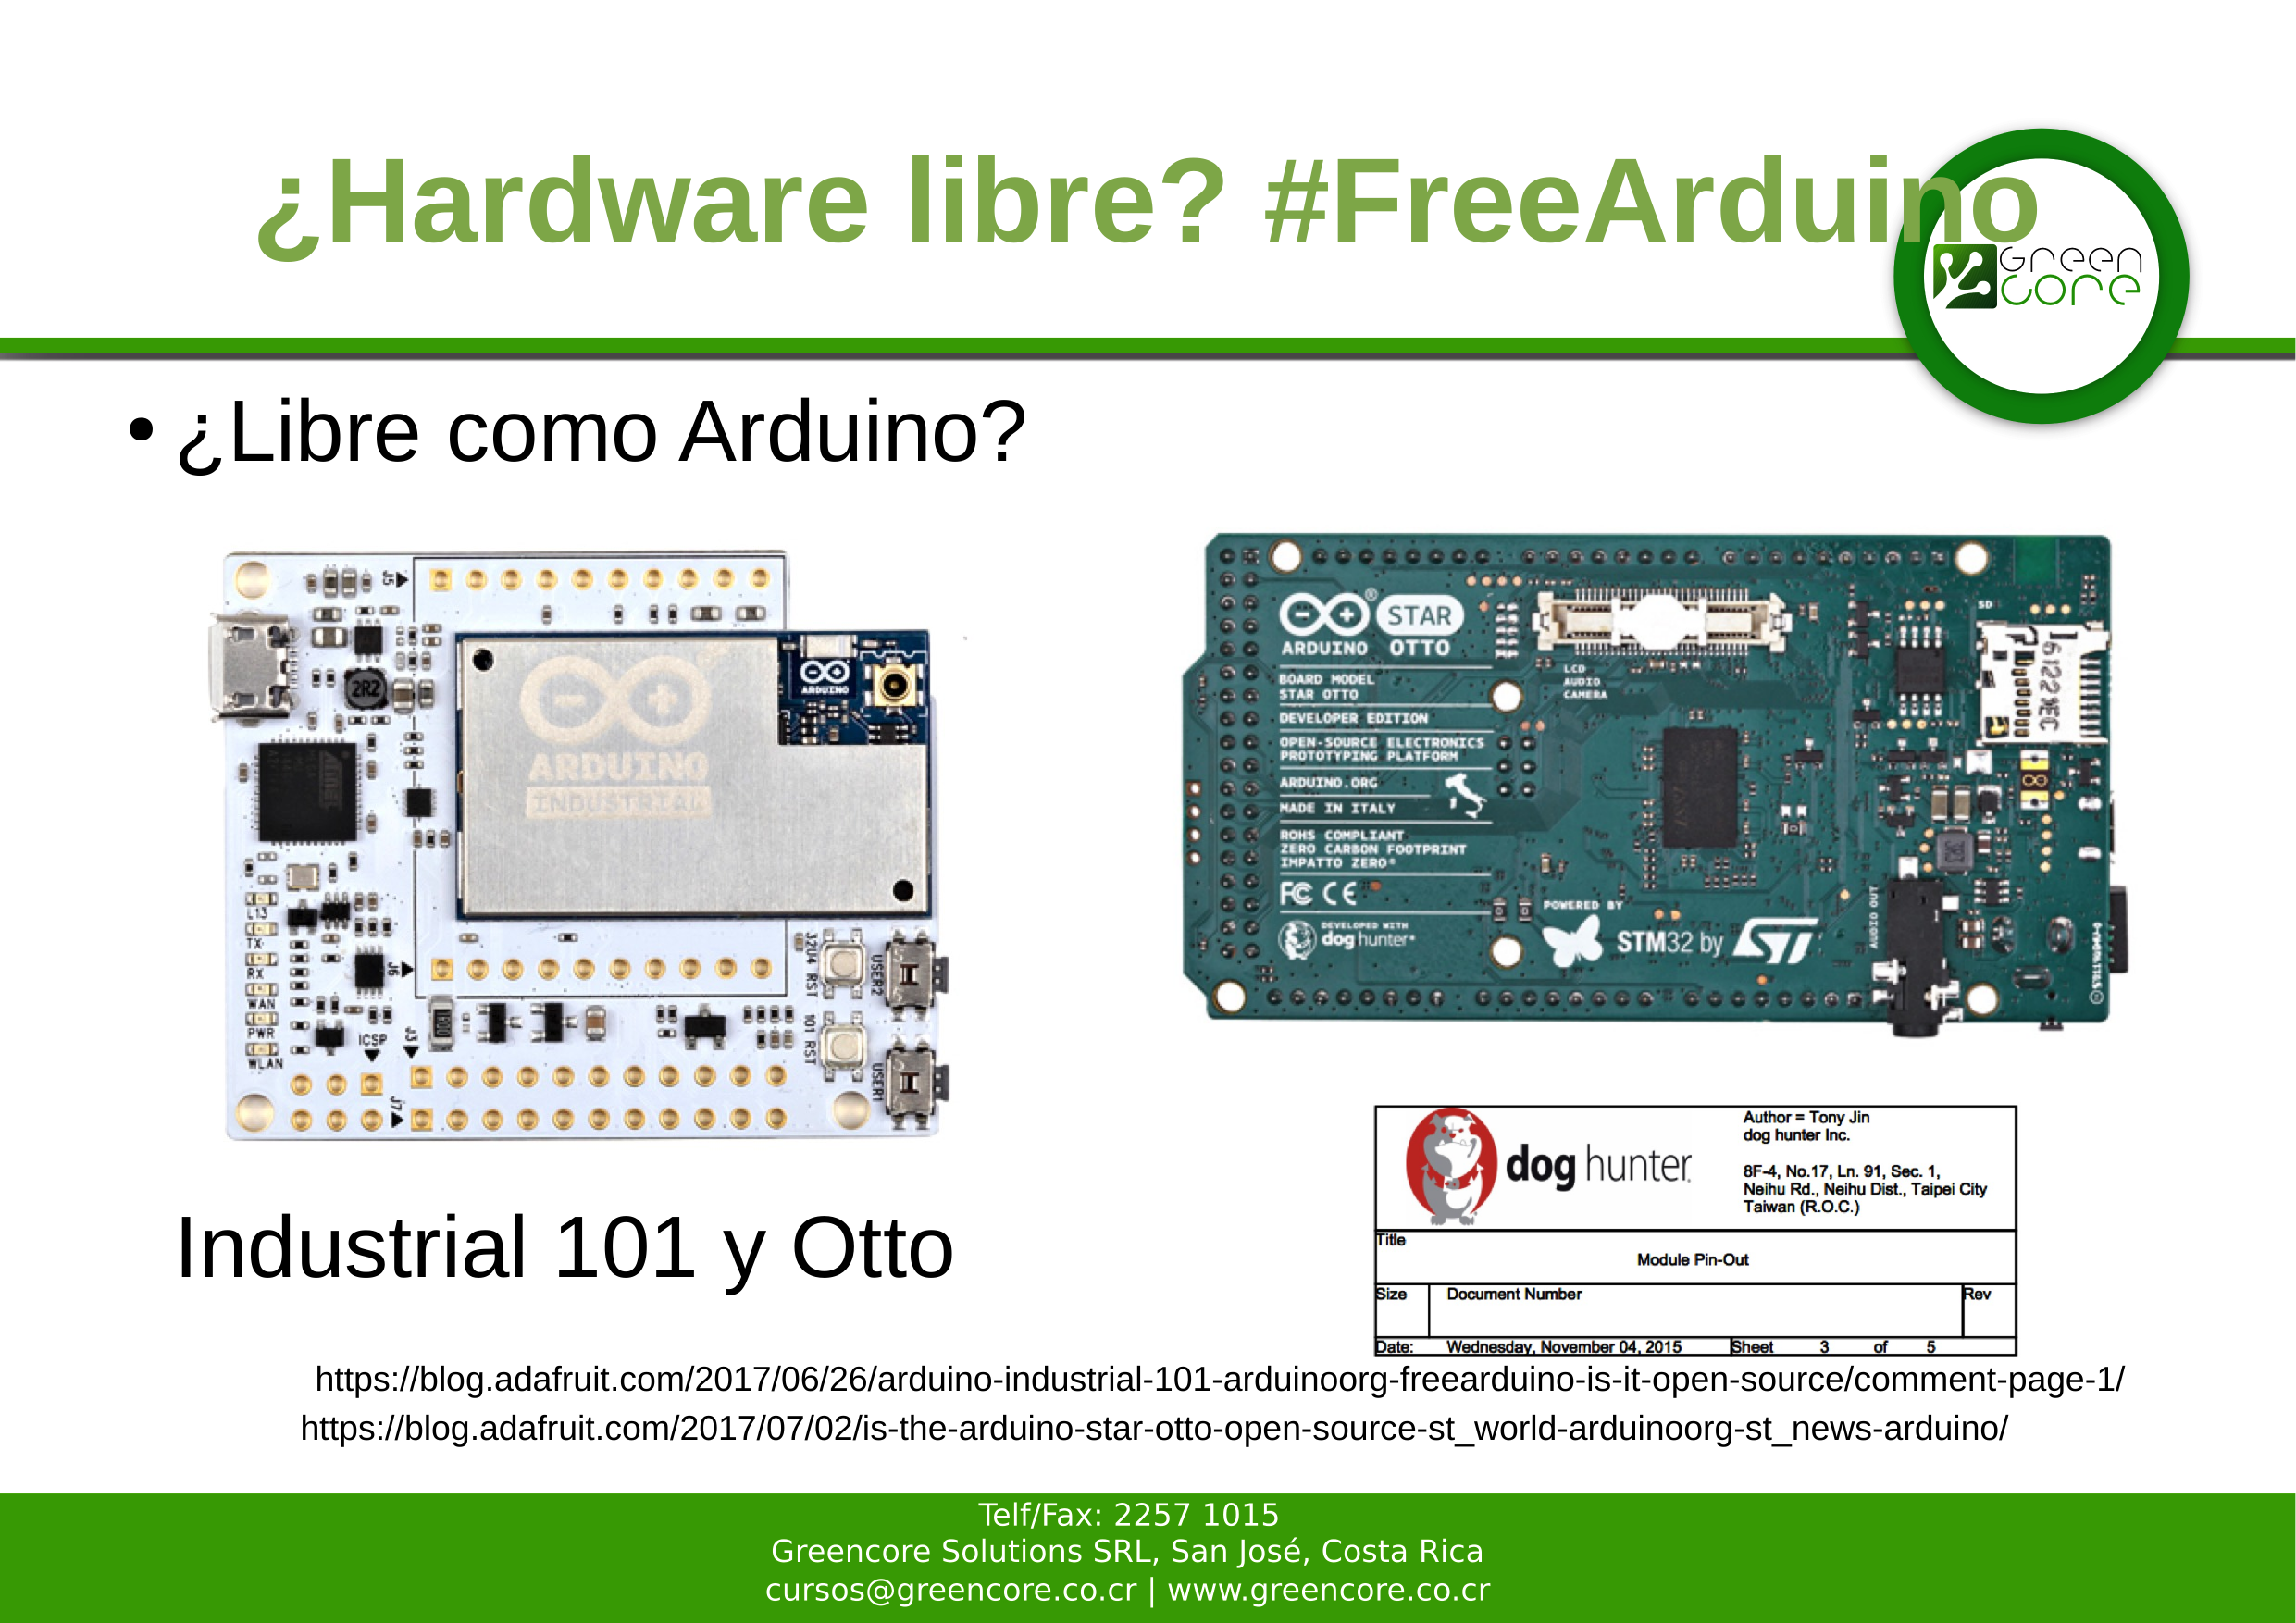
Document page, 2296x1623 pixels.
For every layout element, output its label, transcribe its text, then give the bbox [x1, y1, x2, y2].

title ¿Hardware libre? #FreeArduino [115, 64, 2181, 336]
text_box https://blog.adafruit.com/2017/07/02/is-the-arduino-star-otto-open-source-st_world-arduinoorg-st_news-arduino/ [286, 1401, 2023, 1455]
picture [0, 0, 2296, 1623]
list ¿Libre como Arduino? Industrial 101 y Otto [109, 382, 2176, 1492]
text_box https://blog.adafruit.com/2017/06/26/arduino-industrial-101-arduinoorg-freearduino-is-it-open-source/comment-page-1/ [301, 1352, 2140, 1406]
